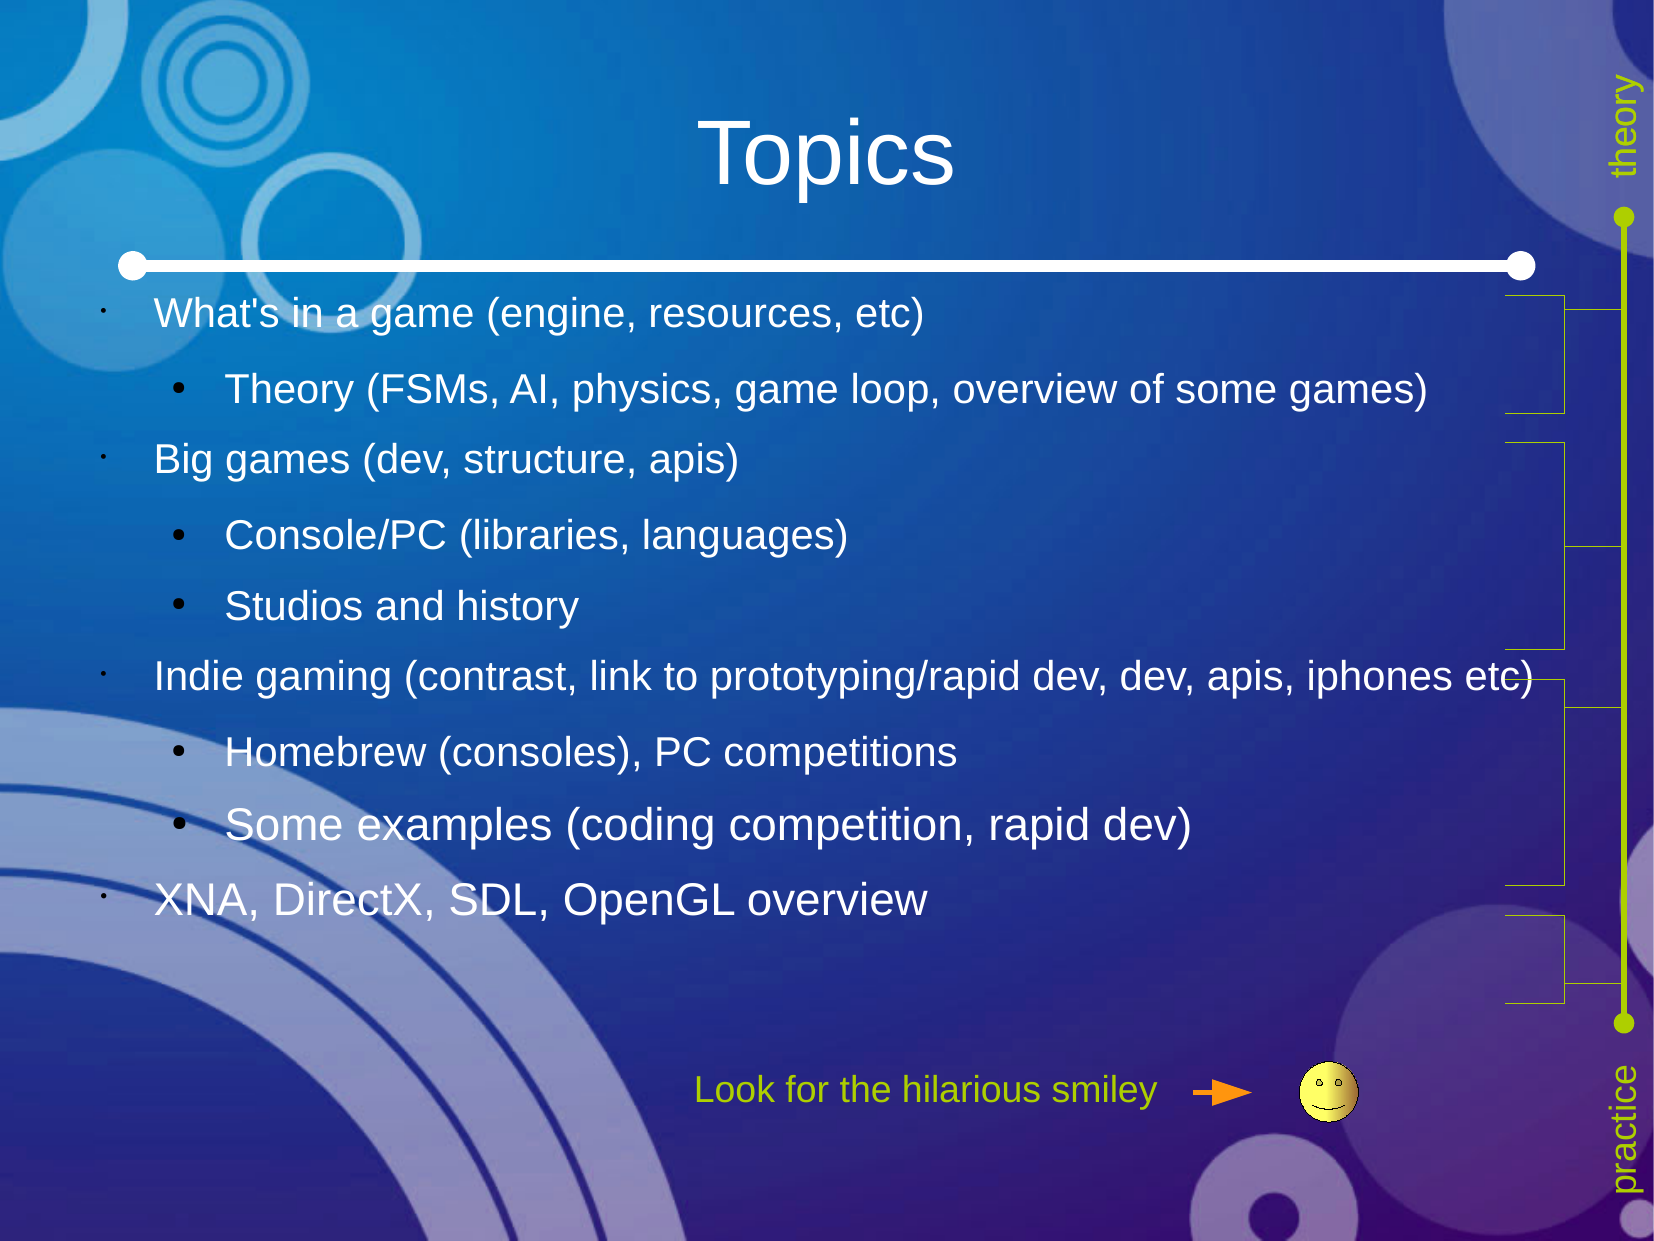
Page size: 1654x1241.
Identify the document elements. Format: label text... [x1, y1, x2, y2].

text_box [1299, 1061, 1359, 1123]
text_box Look for the hilarious smiley [679, 1060, 1193, 1123]
picture [0, 0, 1654, 1241]
title Topics [82, 49, 1571, 257]
list What's in a game (engine, resources, etc) Theory (FSMs, AI, physics, game loop, overview of some games) Big games (dev, structure, apis) Console/PC (libraries, languages) Studios and history Indie gaming (contrast, link to prototyping/rapid dev, dev, apis, iphones etc) Homebrew (consoles), PC competitions Some examples (coding competition, rapid dev) XNA, DirectX, SDL, OpenGL overview [82, 290, 1571, 1094]
